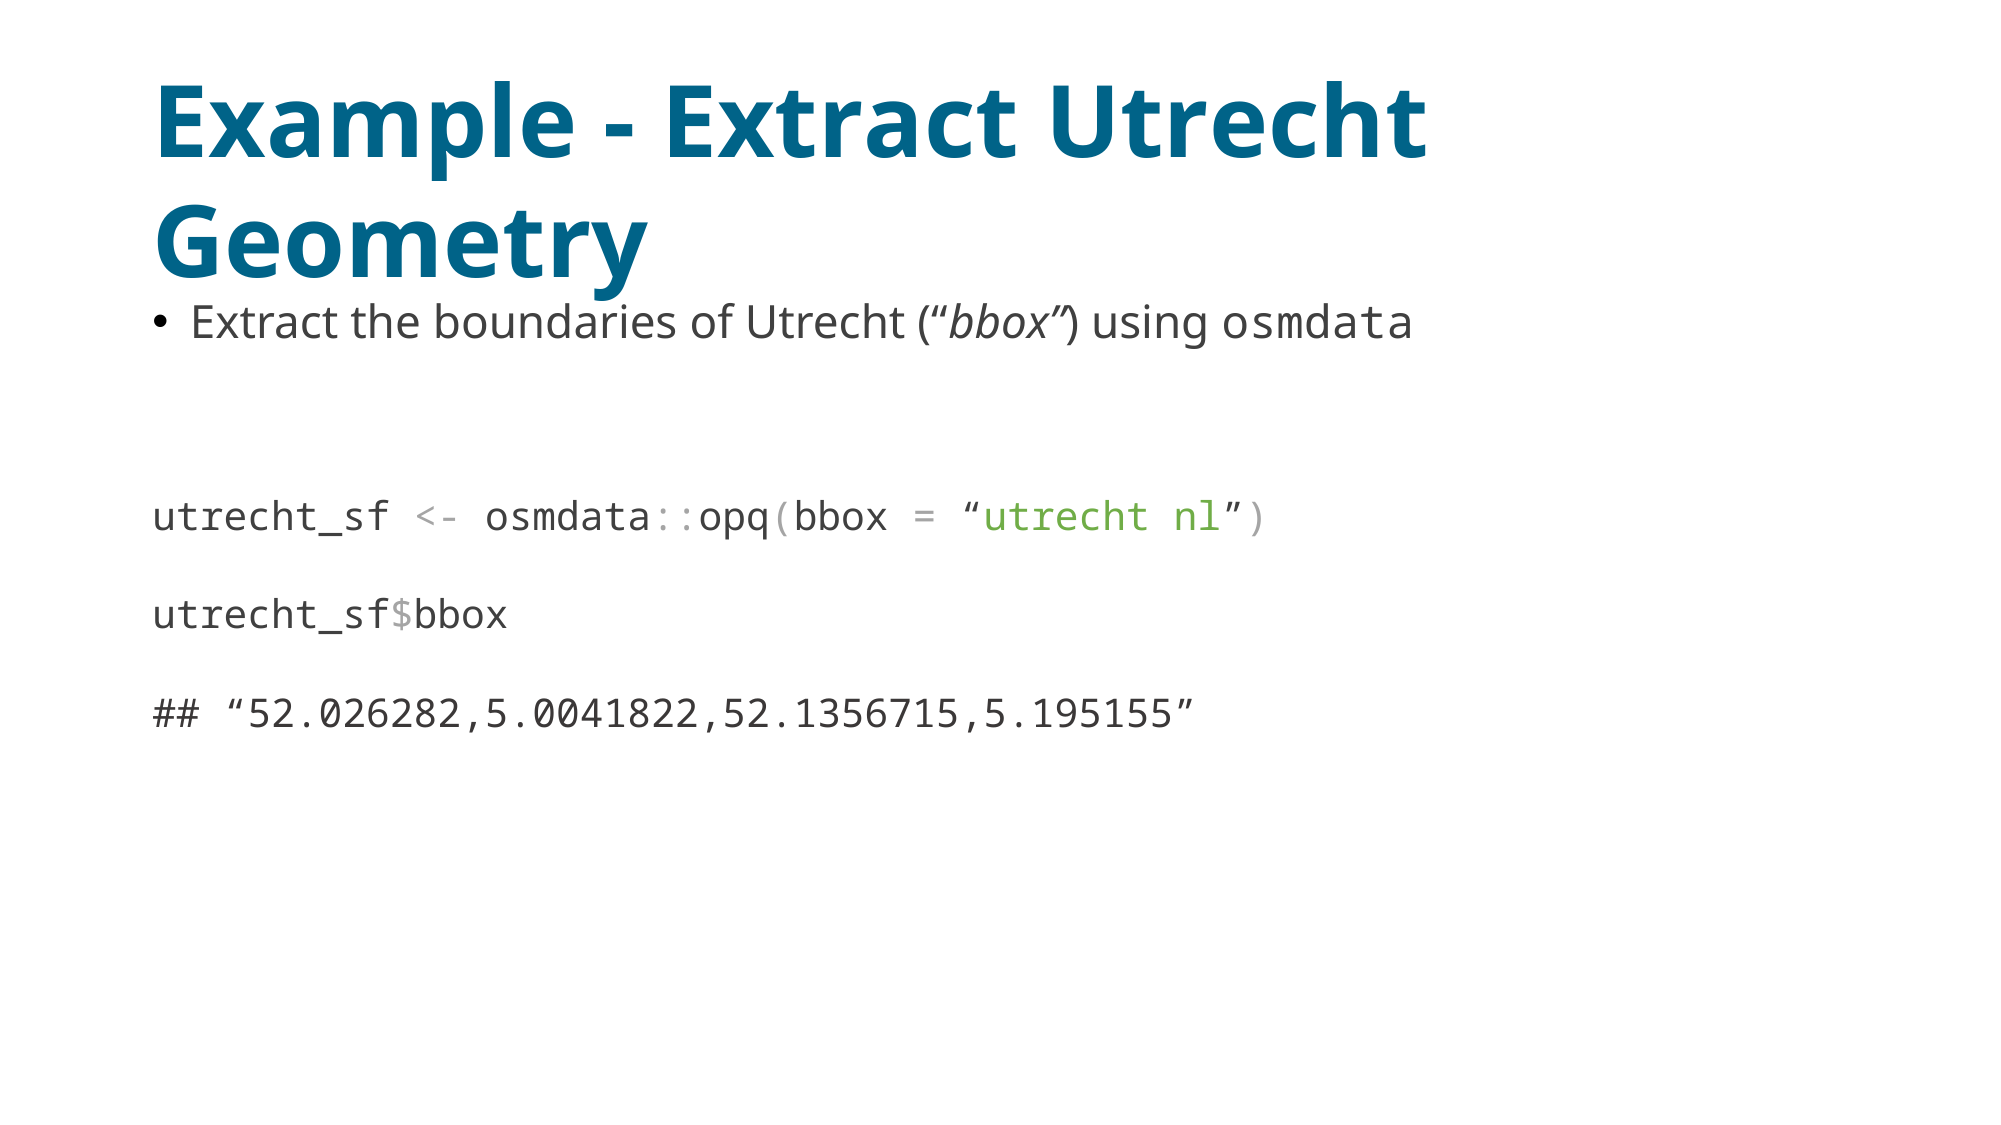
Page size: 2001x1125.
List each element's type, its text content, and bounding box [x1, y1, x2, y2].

title Example - Extract Utrecht Geometry [137, 50, 1892, 278]
text_box utrecht_sf <- osmdata::opq(bbox = “utrecht nl”) utrecht_sf$bbox ## “52.026282,5.0041822,52.1356715,5.195155” [137, 500, 1863, 831]
list Extract the boundaries of Utrecht (“bbox”) using osmdata [137, 296, 1863, 411]
